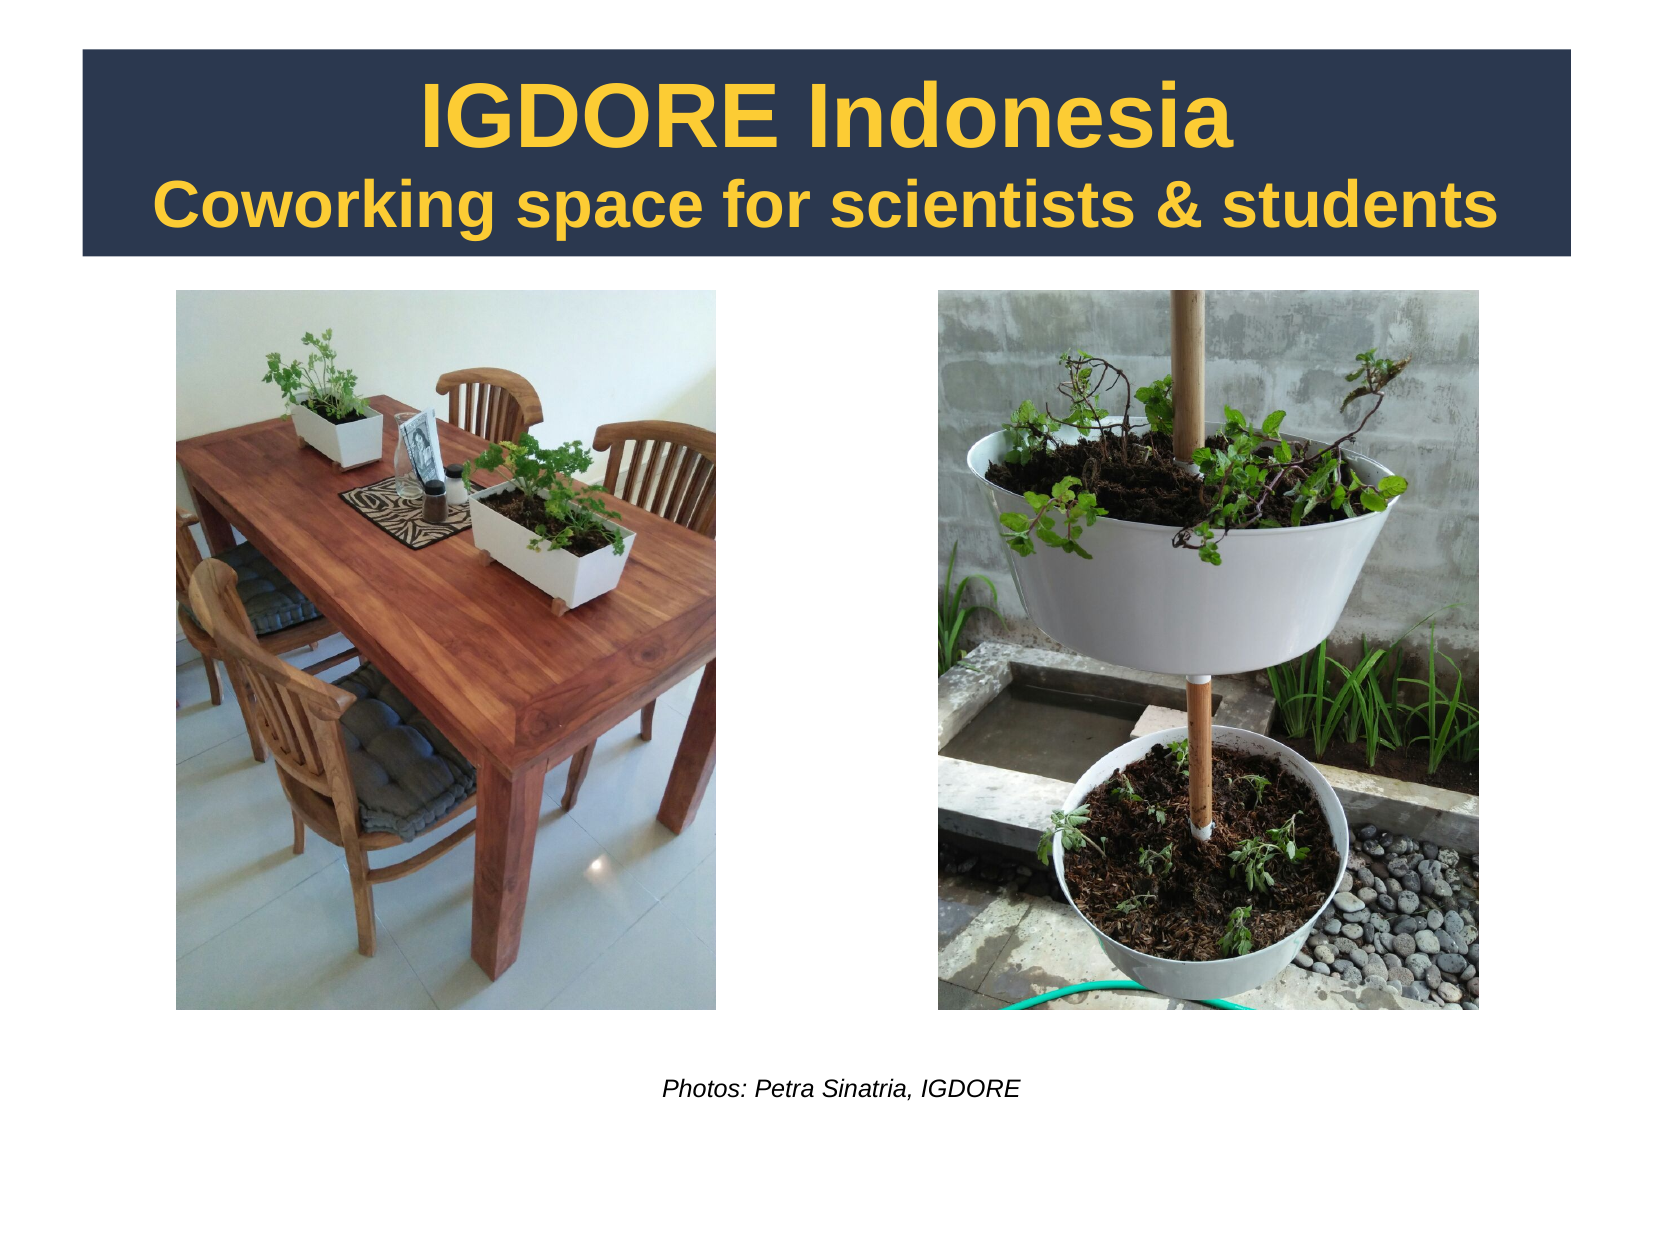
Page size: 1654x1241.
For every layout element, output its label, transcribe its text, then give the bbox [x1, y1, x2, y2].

picture [176, 290, 716, 1010]
picture [938, 290, 1479, 1010]
text_box Photos: Petra Sinatria, IGDORE [602, 1074, 1027, 1127]
title IGDORE Indonesia Coworking space for scientists & students [82, 49, 1571, 257]
